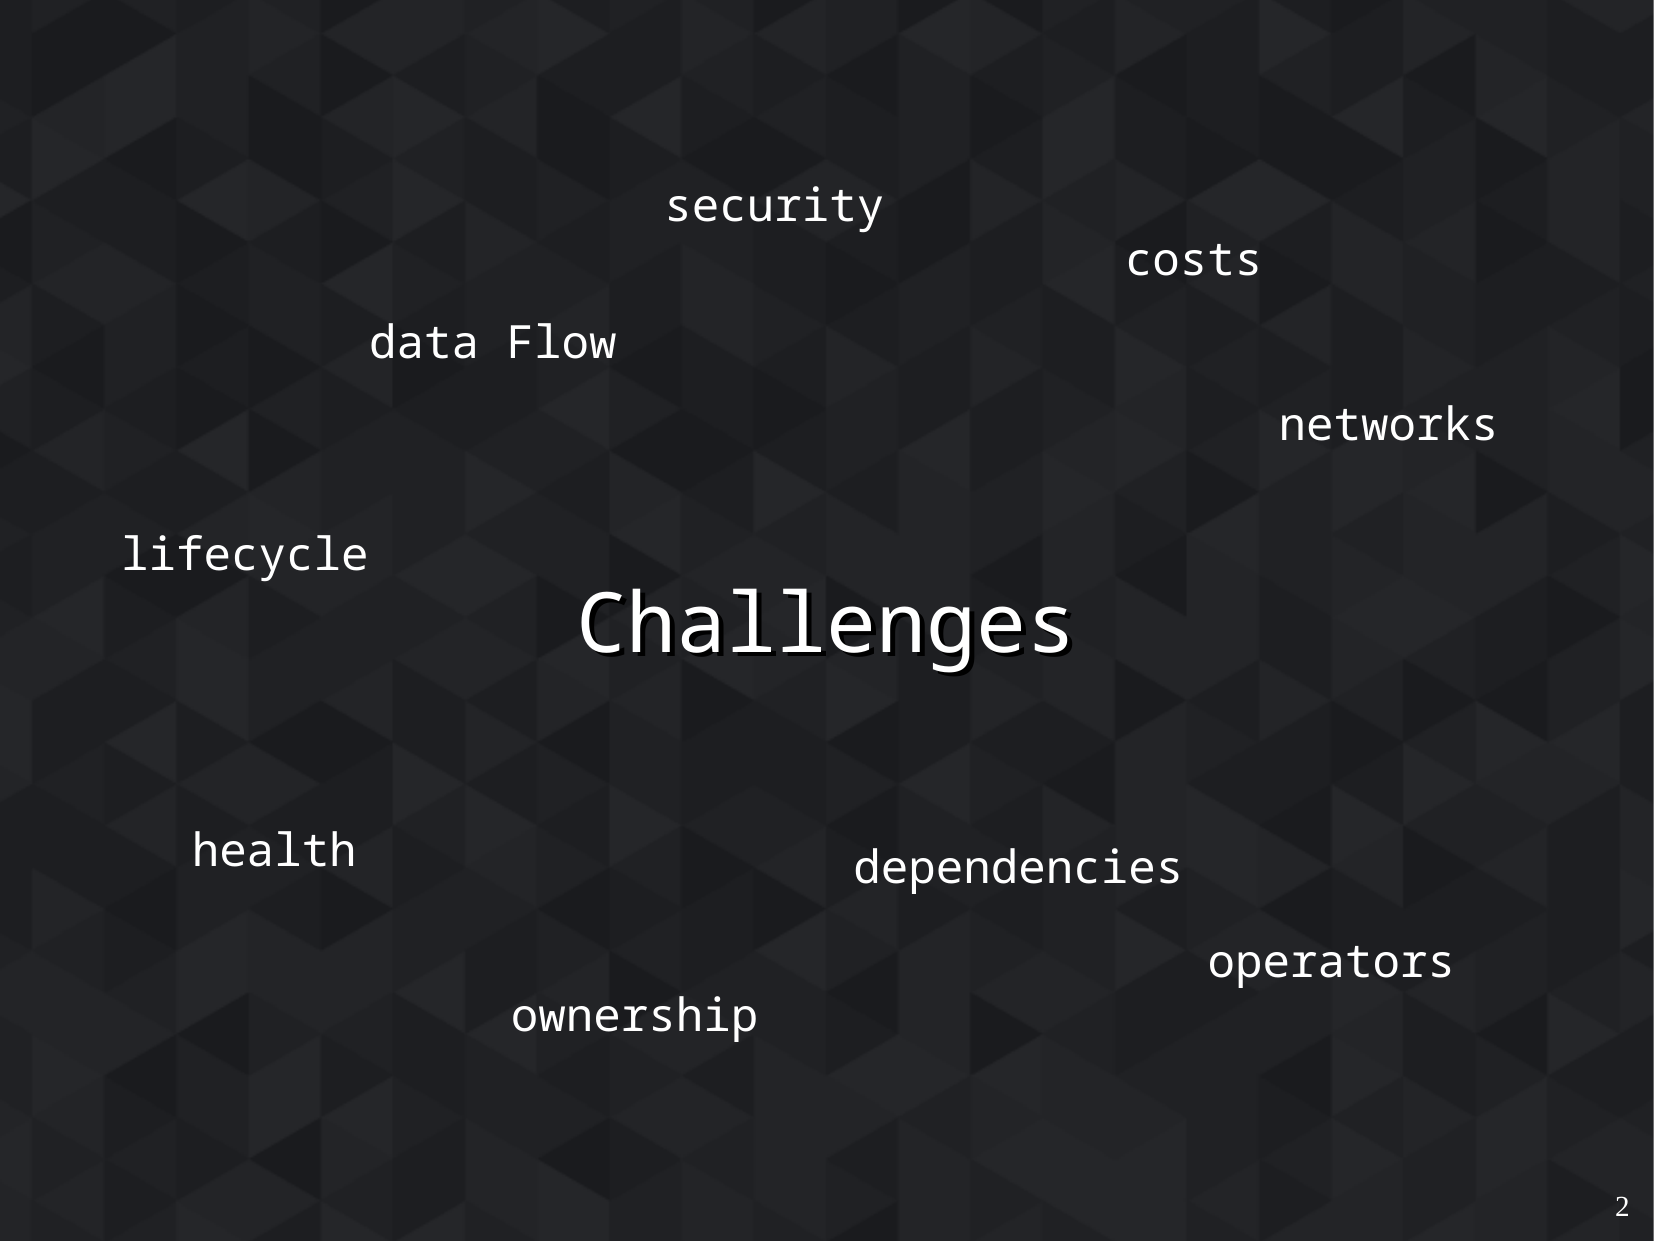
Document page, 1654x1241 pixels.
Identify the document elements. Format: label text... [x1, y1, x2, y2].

text_box operators [1192, 921, 1619, 982]
text_box data Flow [354, 301, 780, 363]
text_box costs [1110, 219, 1536, 280]
picture [0, 0, 1654, 1241]
text_box dependencies [838, 826, 1264, 888]
text_box ownership [496, 975, 922, 1036]
text_box health [177, 809, 603, 871]
title Challenges [82, 516, 1571, 724]
text_box networks [1263, 384, 1654, 446]
text_box security [649, 165, 1075, 226]
